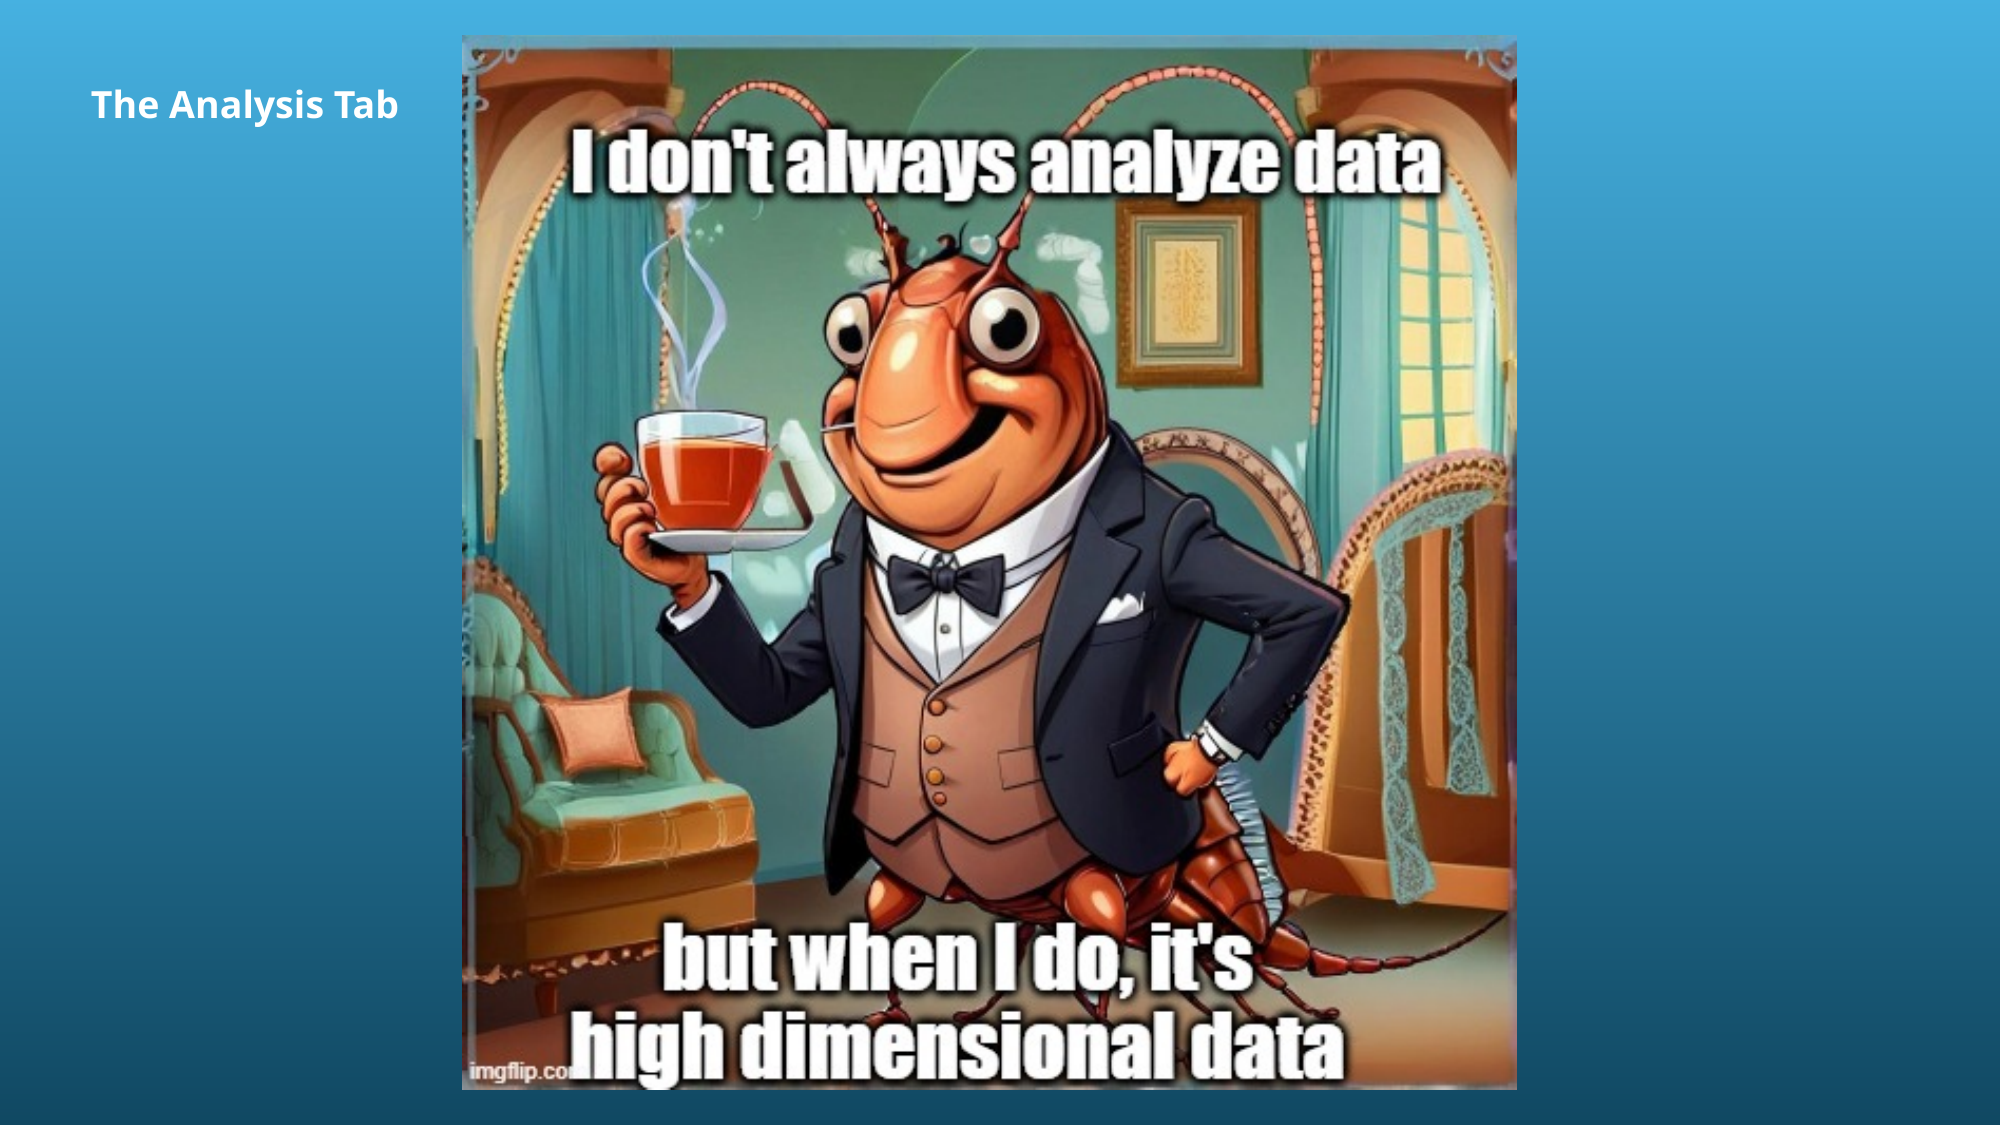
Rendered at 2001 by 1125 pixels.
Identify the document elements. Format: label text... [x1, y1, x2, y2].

text_box The Analysis Tab [75, 71, 459, 133]
picture [462, 35, 1517, 1090]
